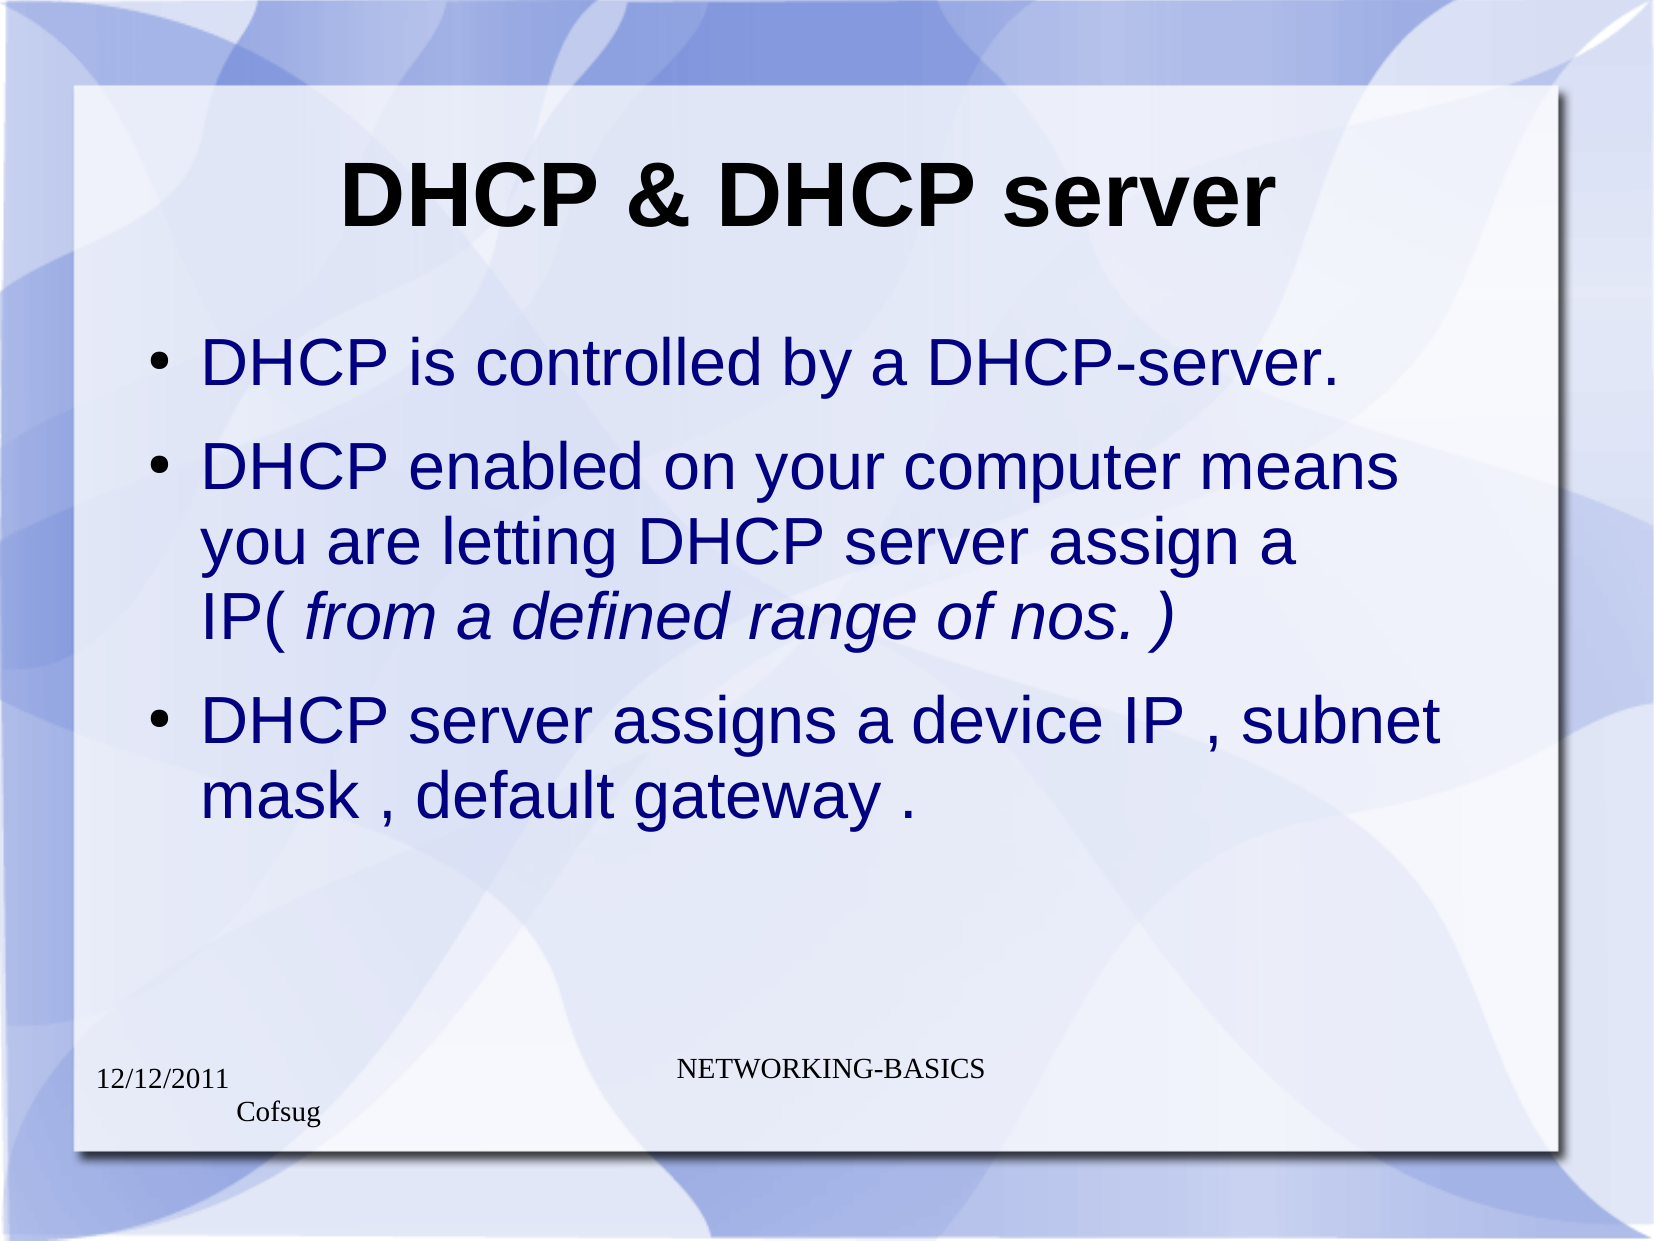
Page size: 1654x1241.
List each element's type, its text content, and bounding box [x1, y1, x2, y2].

title DHCP & DHCP server [82, 90, 1536, 298]
list DHCP is controlled by a DHCP-server. DHCP enabled on your computer means you are letting DHCP server assign a IP( from a defined range of nos. ) DHCP server assigns a device IP , subnet mask , default gateway . [129, 324, 1489, 1217]
picture [0, 0, 1654, 1241]
